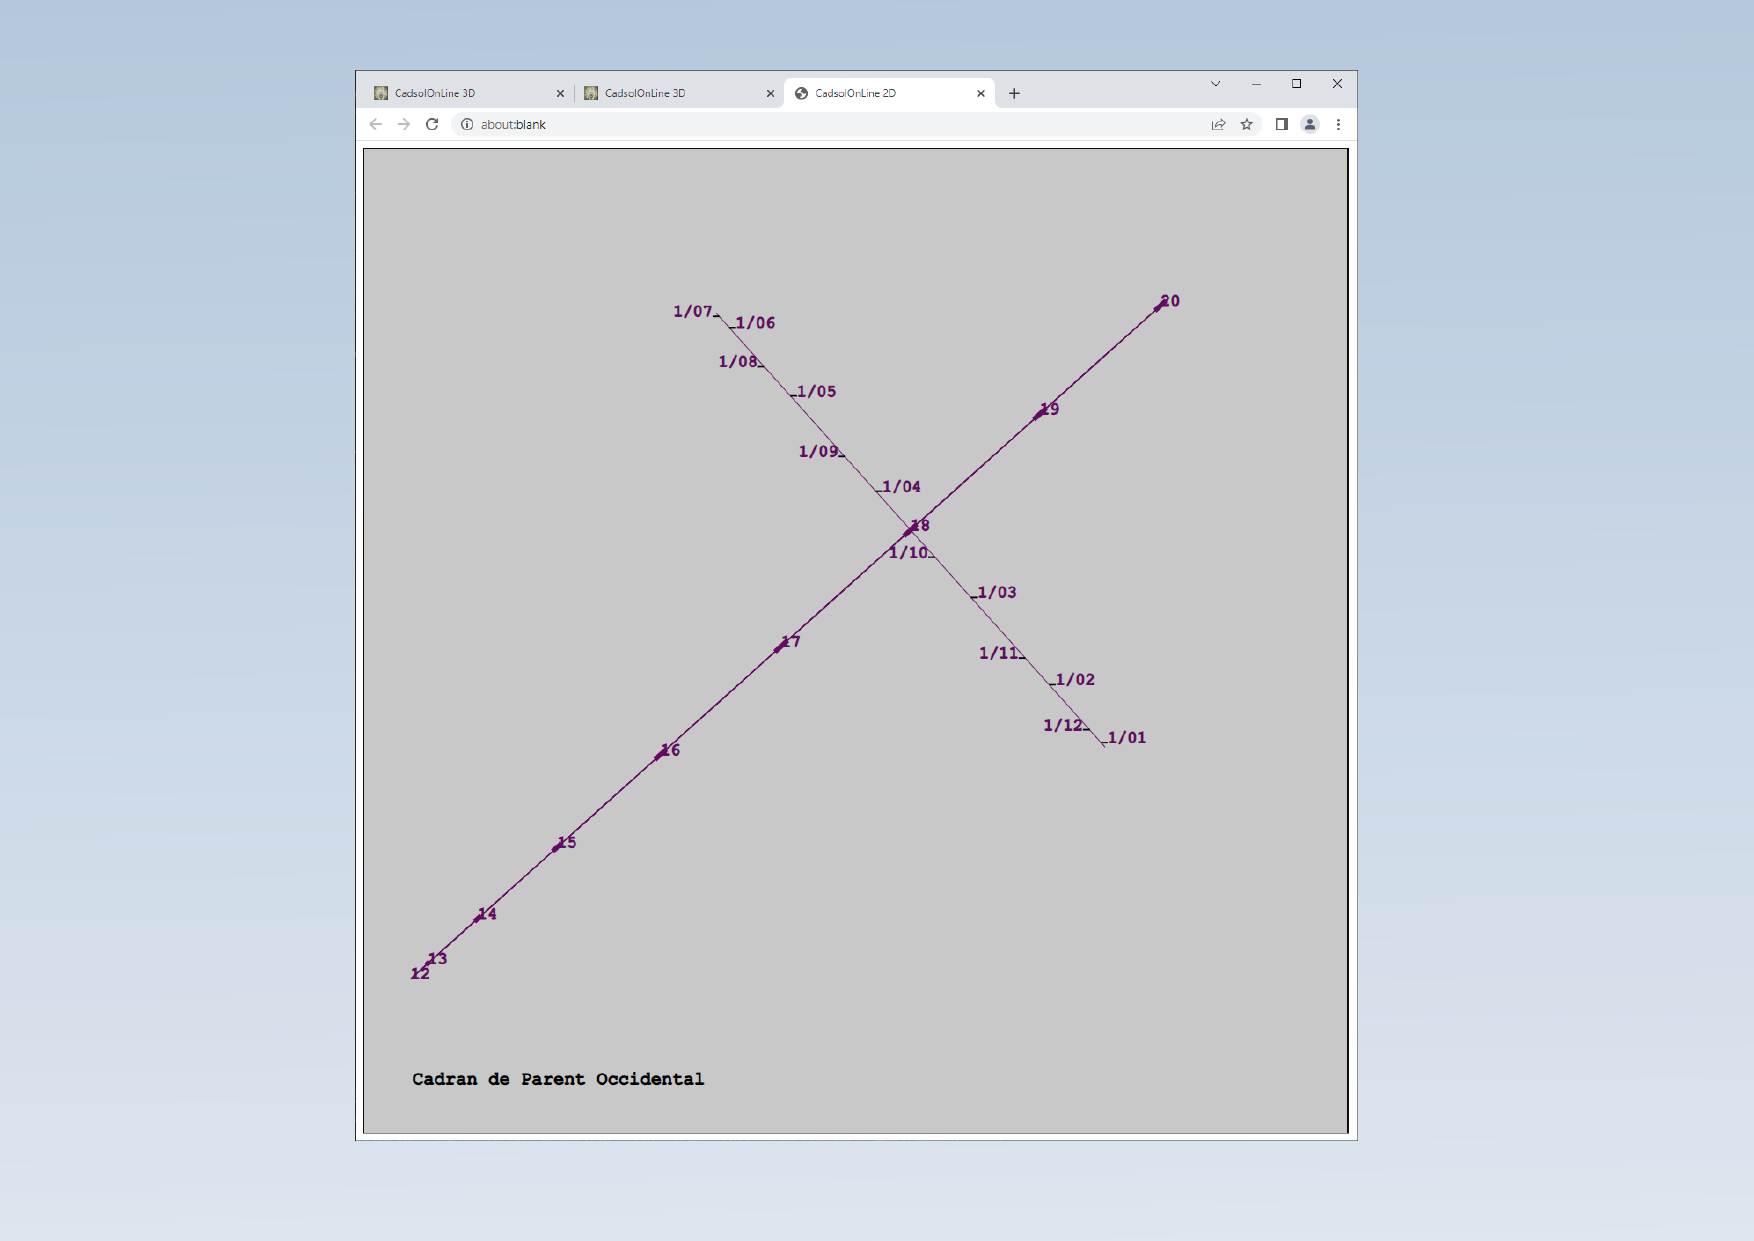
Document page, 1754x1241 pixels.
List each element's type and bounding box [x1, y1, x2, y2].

picture [355, 70, 1358, 1141]
